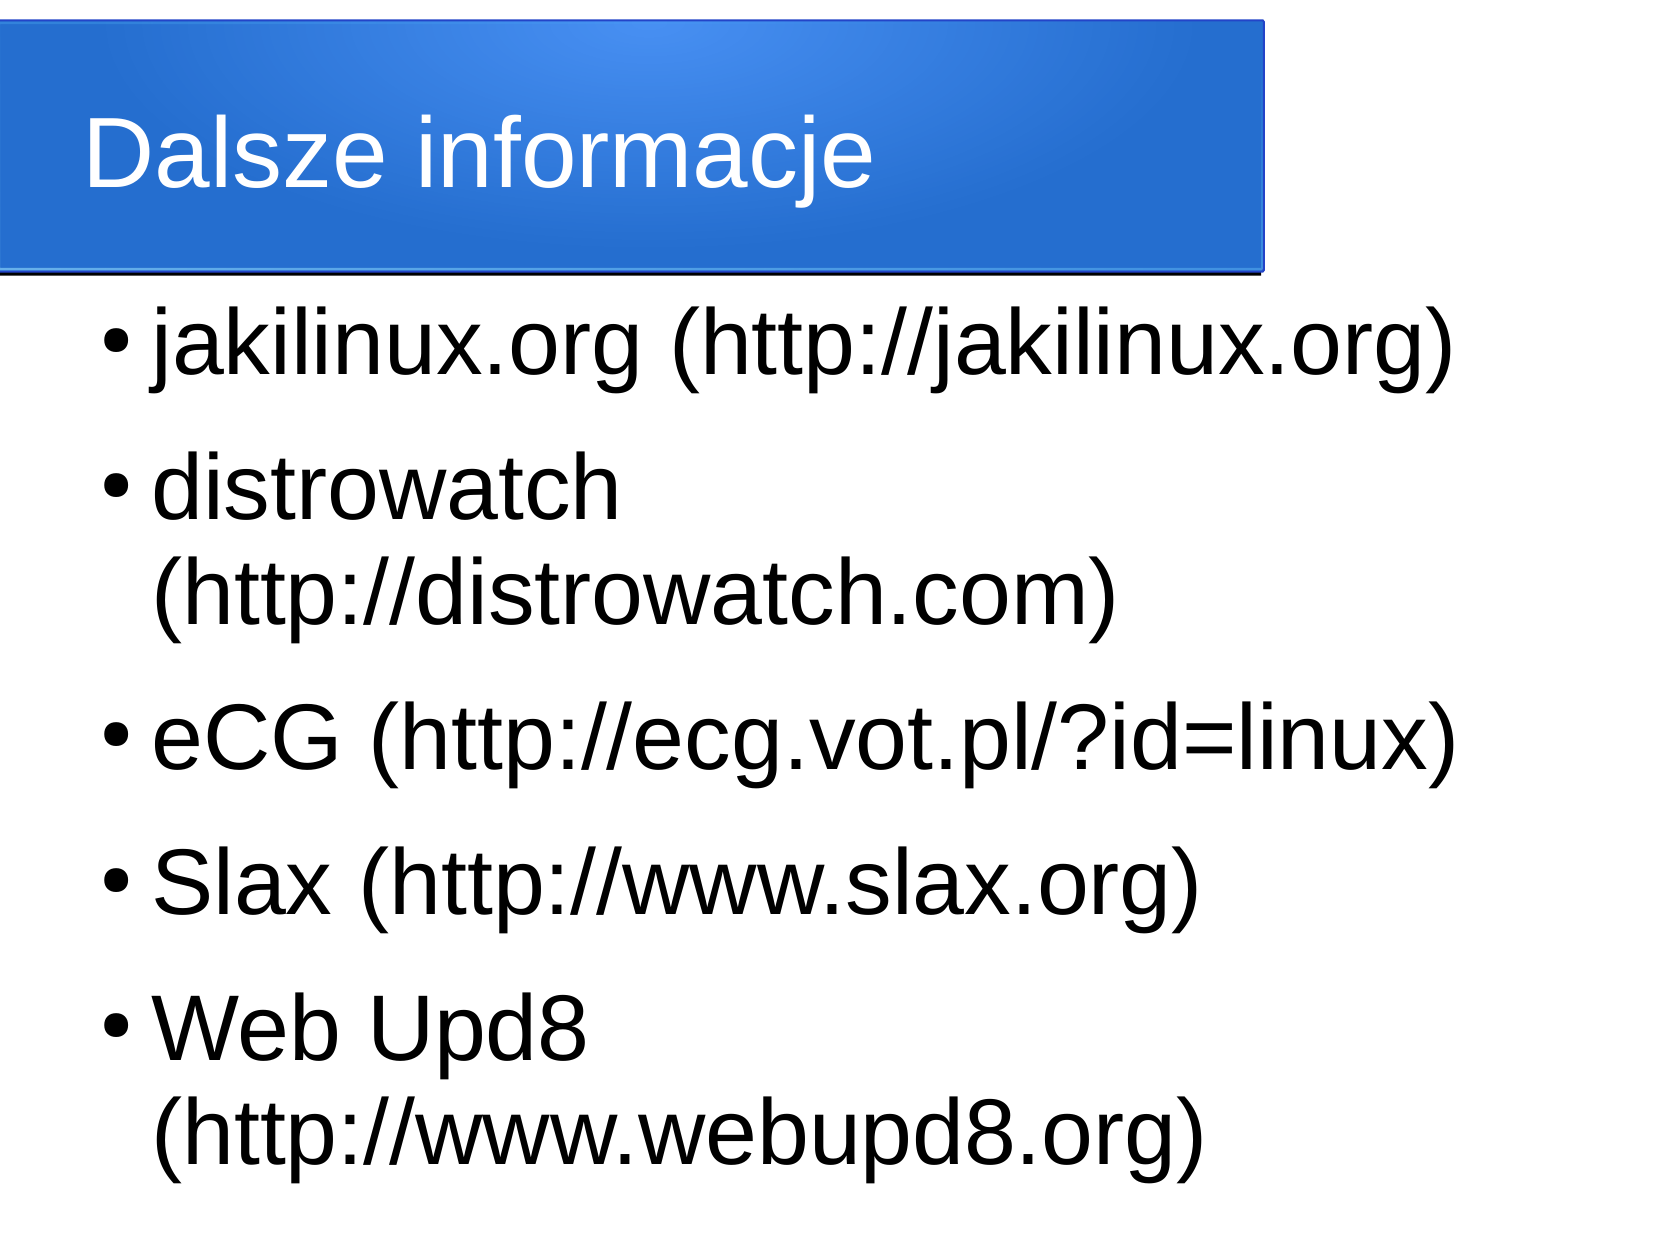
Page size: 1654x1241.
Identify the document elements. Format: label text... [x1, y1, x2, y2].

list jakilinux.org (http://jakilinux.org) distrowatch (http://distrowatch.com) eCG (http://ecg.vot.pl/?id=linux) Slax (http://www.slax.org) Web Upd8 (http://www.webupd8.org) [82, 290, 1538, 1193]
title Dalsze informacje [82, 49, 1250, 257]
